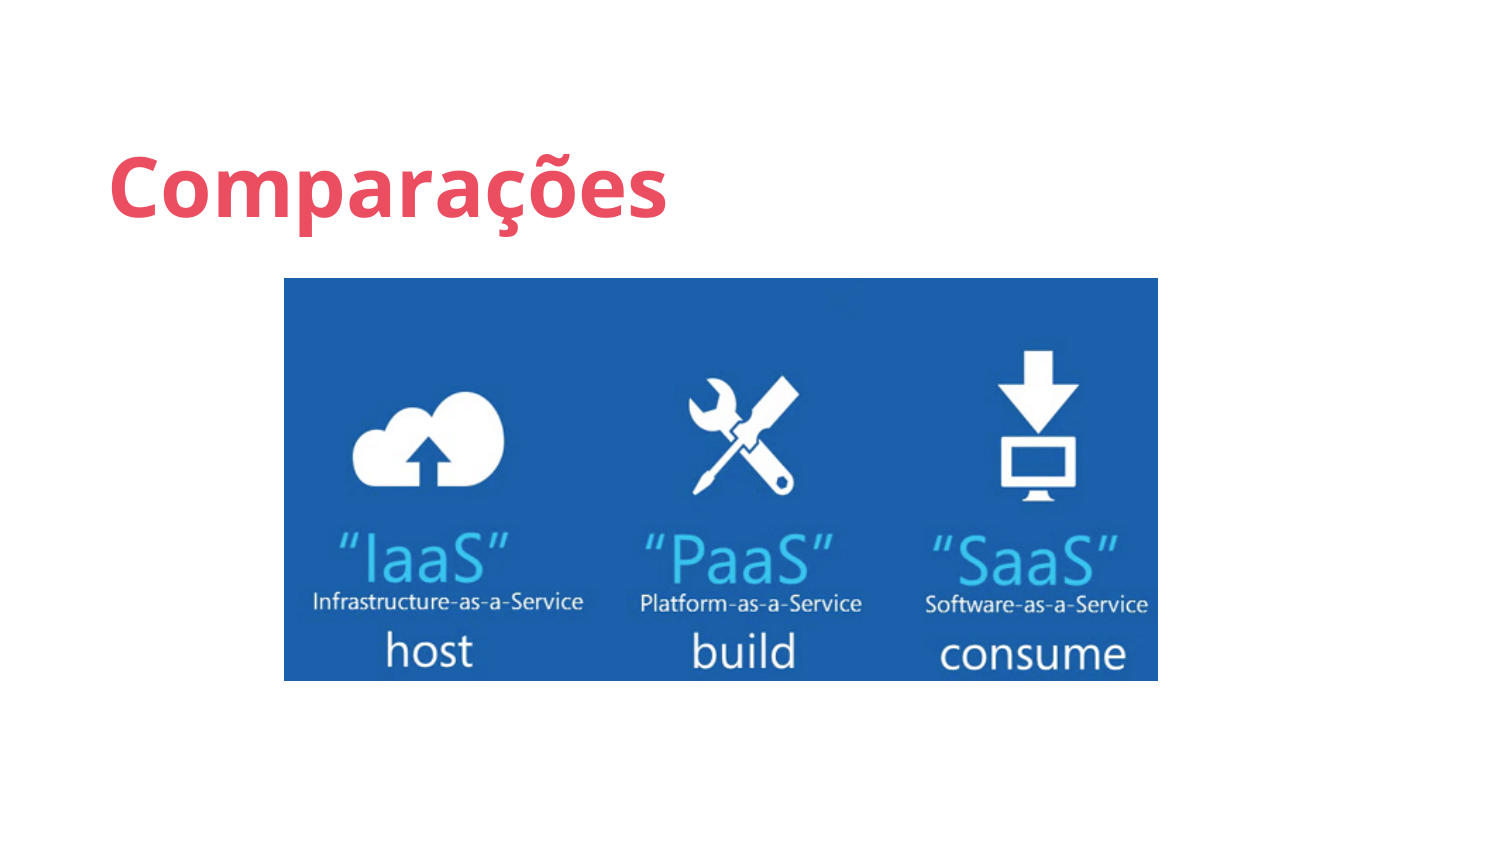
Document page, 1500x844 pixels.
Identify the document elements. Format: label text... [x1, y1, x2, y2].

picture [284, 278, 1158, 681]
text_box Comparações [92, 104, 1408, 243]
